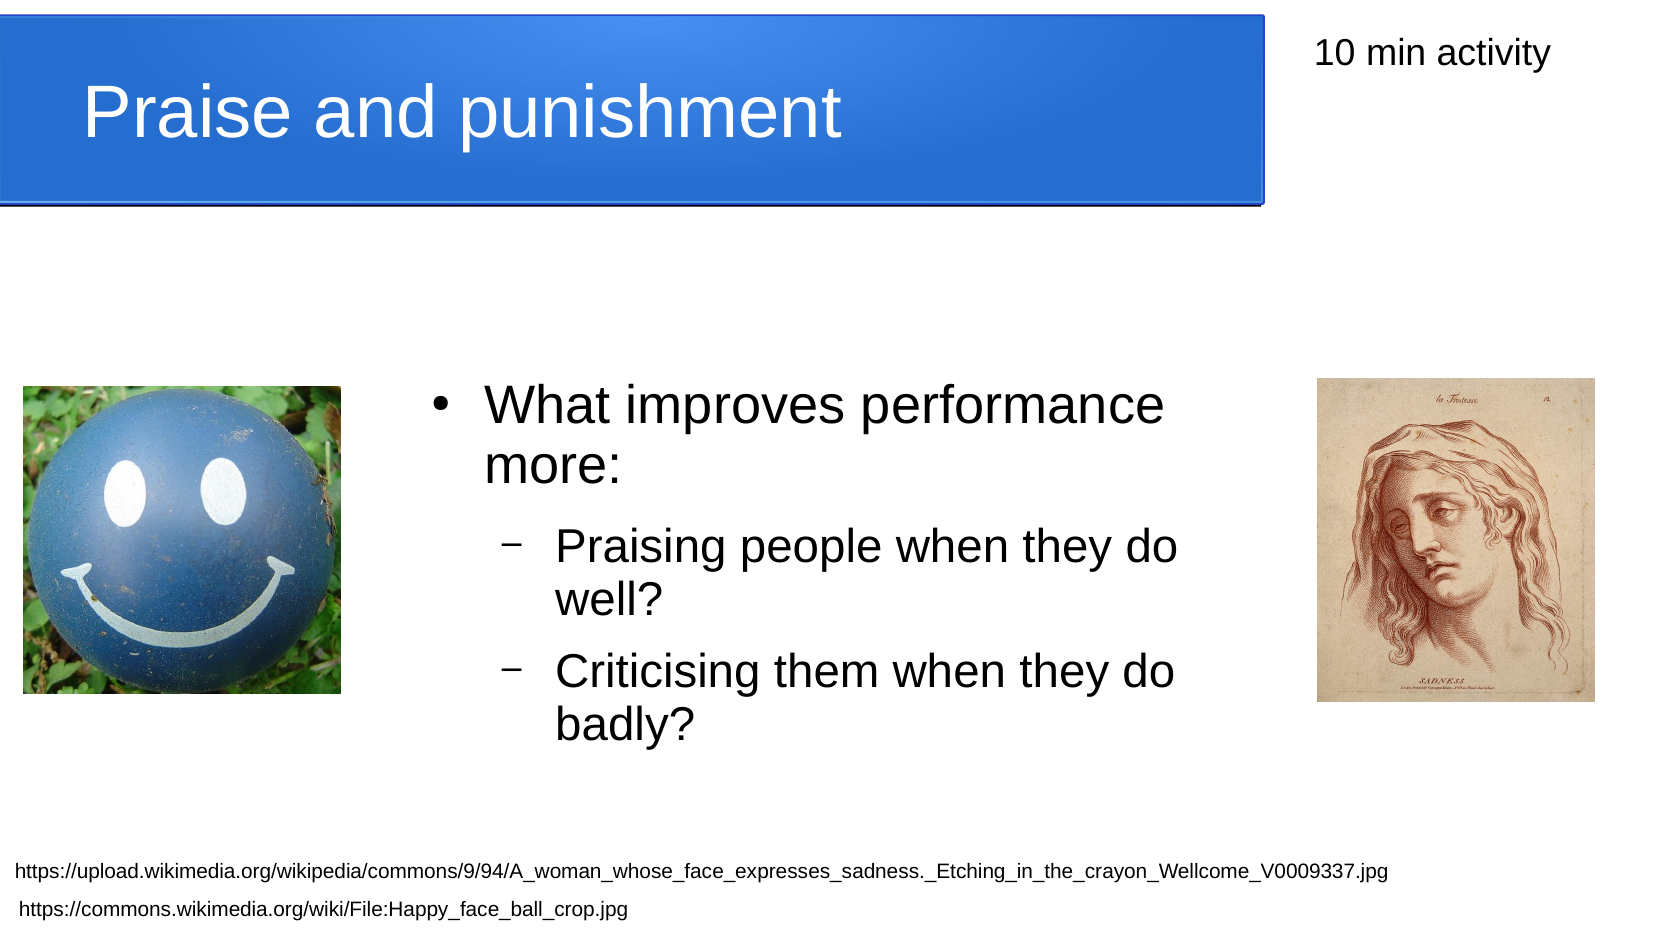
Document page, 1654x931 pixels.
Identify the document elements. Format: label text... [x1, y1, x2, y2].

text_box https://upload.wikimedia.org/wikipedia/commons/9/94/A_woman_whose_face_expresses_sadness._Etching_in_the_crayon_Wellcome_V0009337.jpg [0, 852, 1418, 891]
picture [1317, 378, 1595, 702]
picture [23, 386, 341, 694]
text_box https://commons.wikimedia.org/wiki/File:Happy_face_ball_crop.jpg [4, 891, 650, 929]
title Praise and punishment [82, 35, 1235, 189]
text_box 10 min activity [1299, 23, 1630, 81]
list What improves performance more: Praising people when they do well? Criticising them when they do badly? [413, 374, 1241, 792]
